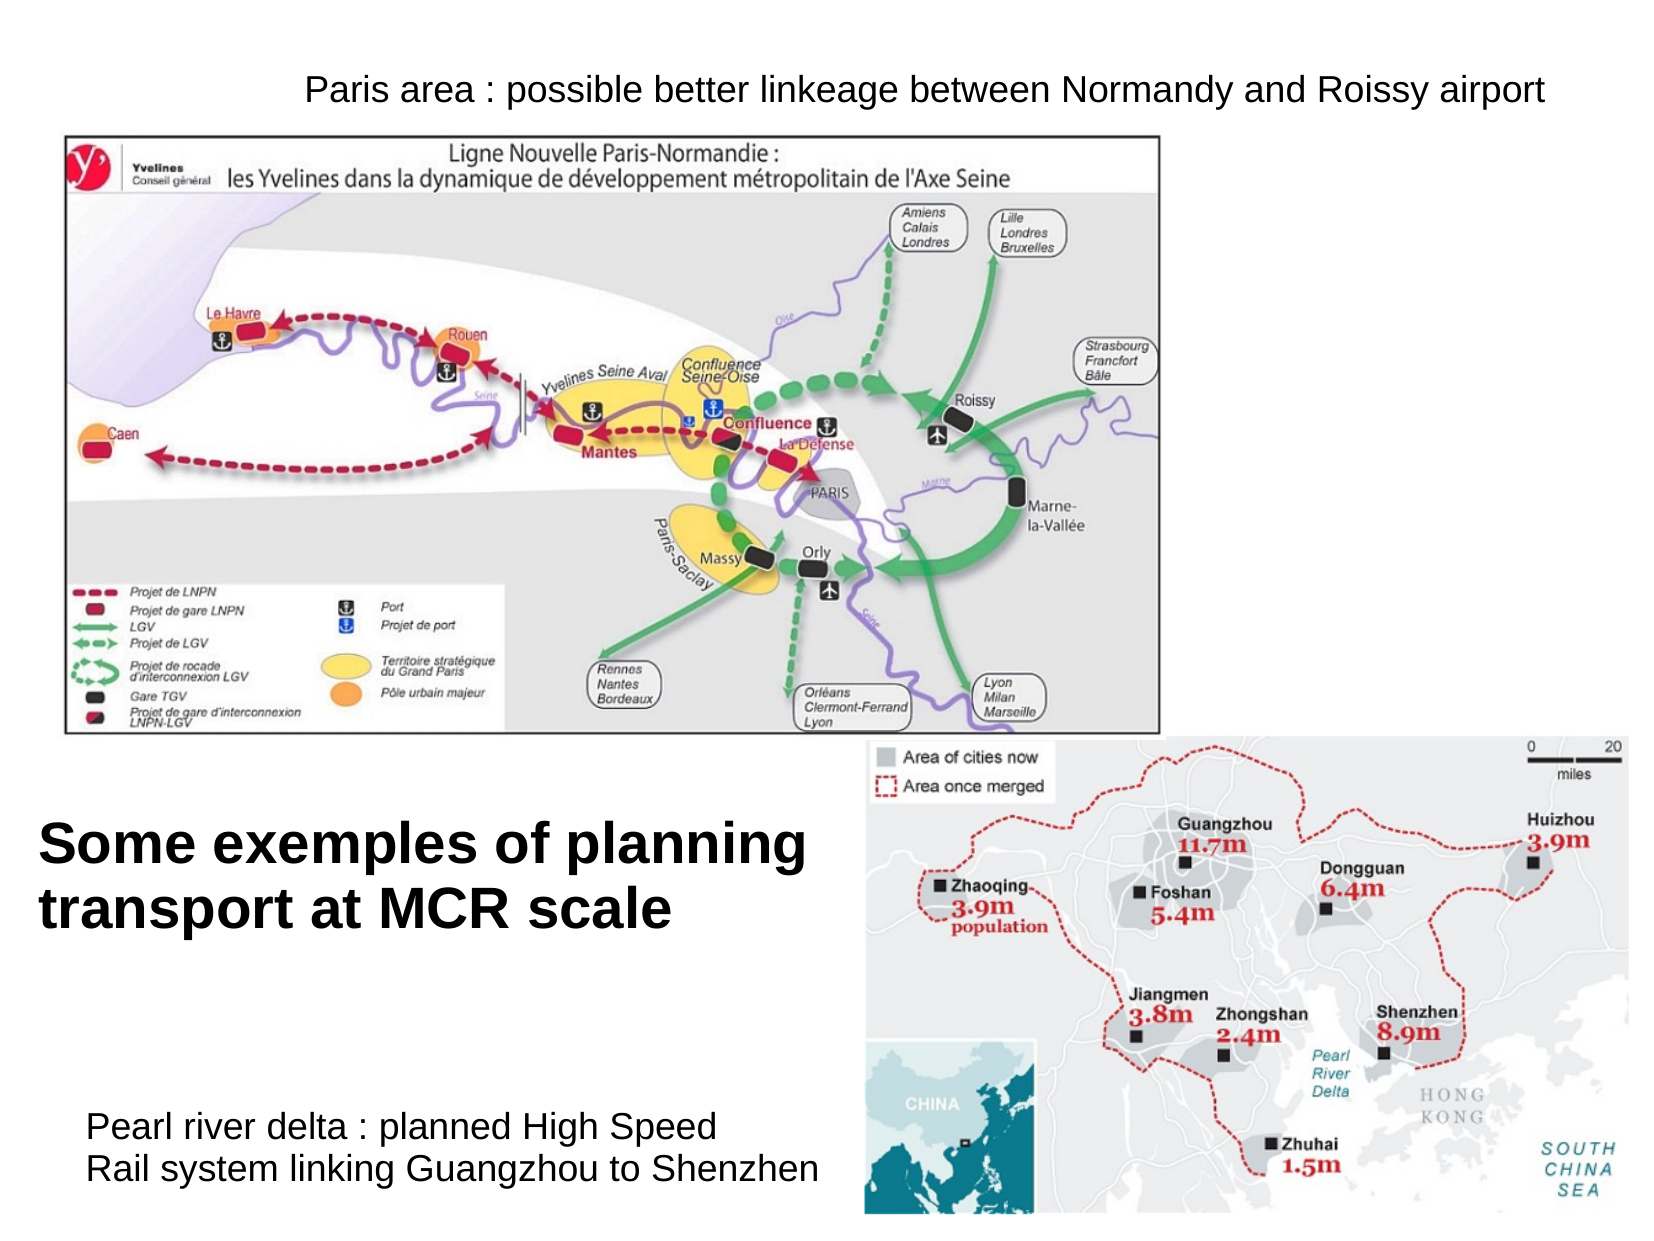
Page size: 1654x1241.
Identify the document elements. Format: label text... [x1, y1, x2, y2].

text_box Pearl river delta : planned High Speed Rail system linking Guangzhou to Shenzhen [70, 1098, 837, 1198]
picture [59, 129, 1630, 1217]
text_box Some exemples of planning transport at MCR scale [23, 803, 826, 951]
text_box Paris area : possible better linkeage between Normandy and Roissy airport [289, 61, 1564, 119]
